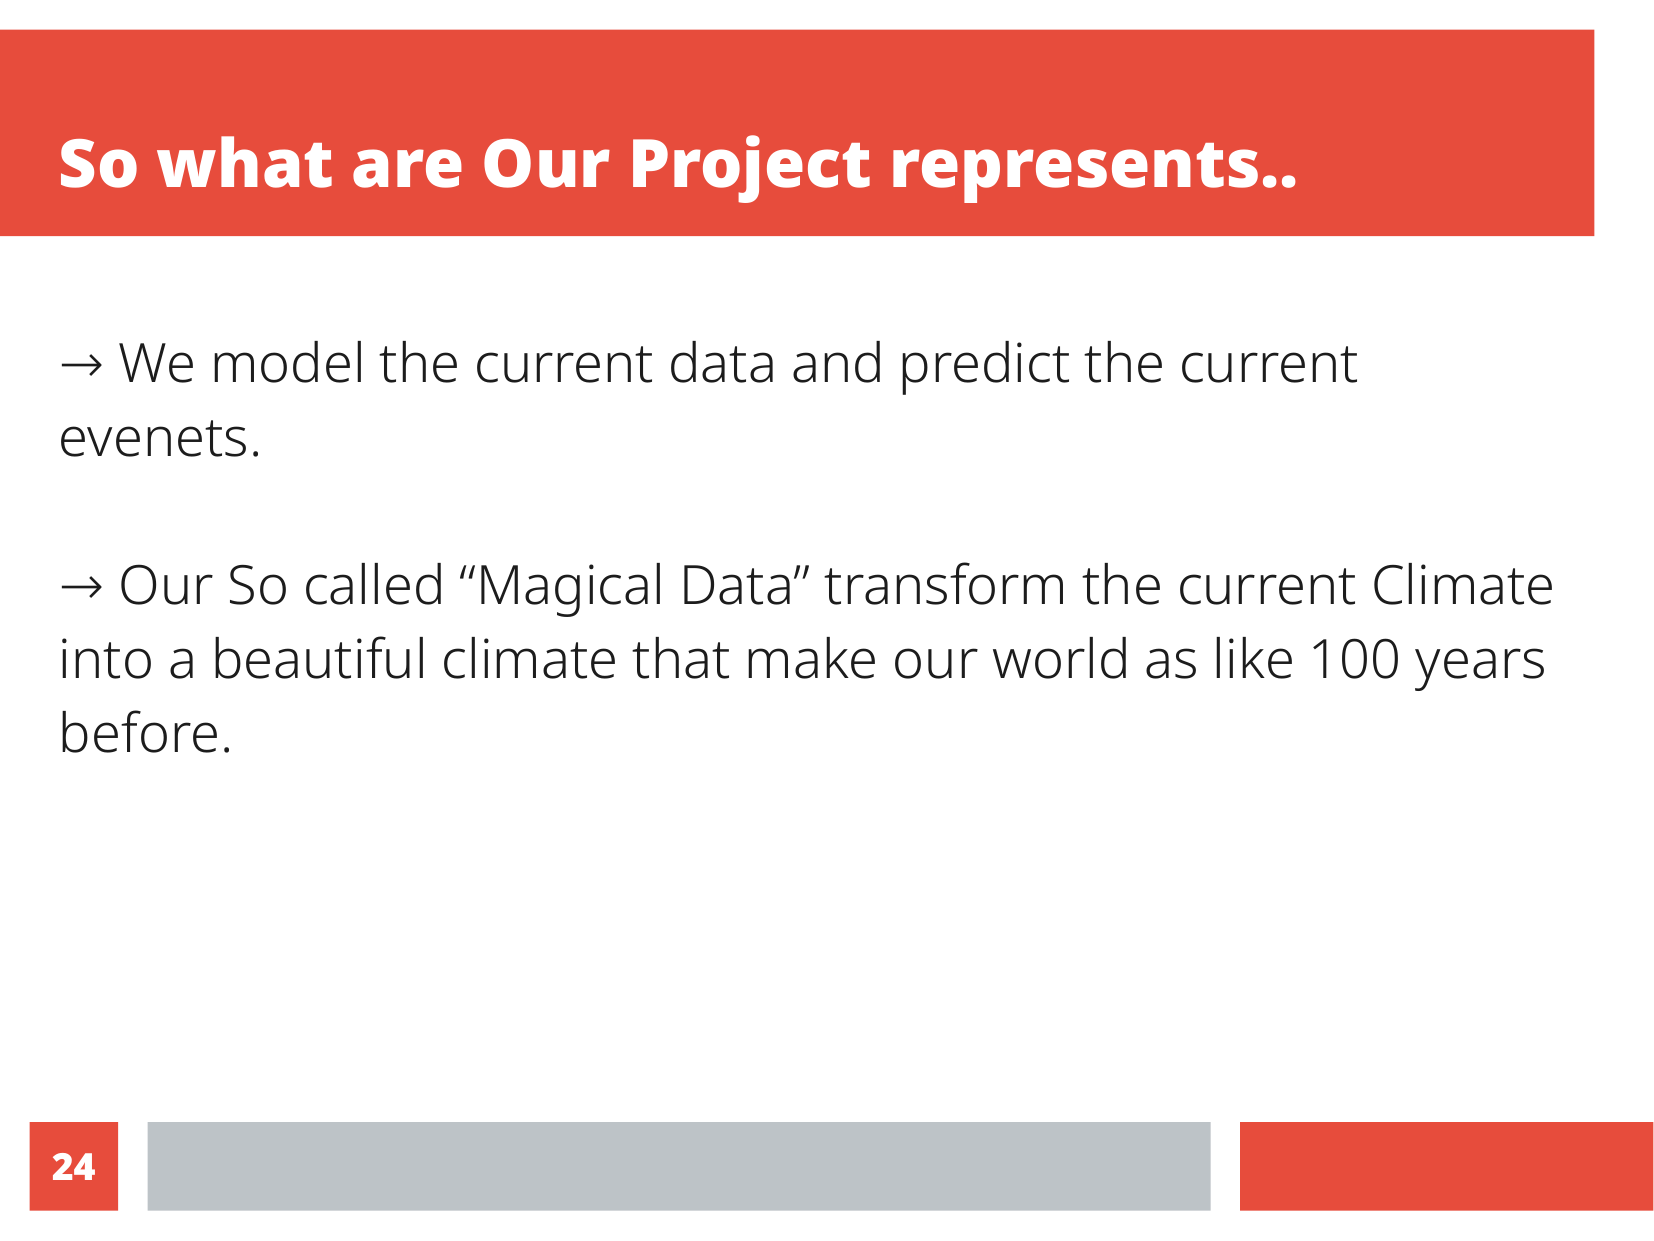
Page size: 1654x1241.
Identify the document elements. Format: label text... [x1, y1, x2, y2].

subtitle → We model the current data and predict the current evenets. → Our So called “Magical Data” transform the current Climate into a beautiful climate that make our world as like 100 years before. [59, 324, 1565, 1093]
title So what are Our Project represents.. [59, 59, 1595, 207]
